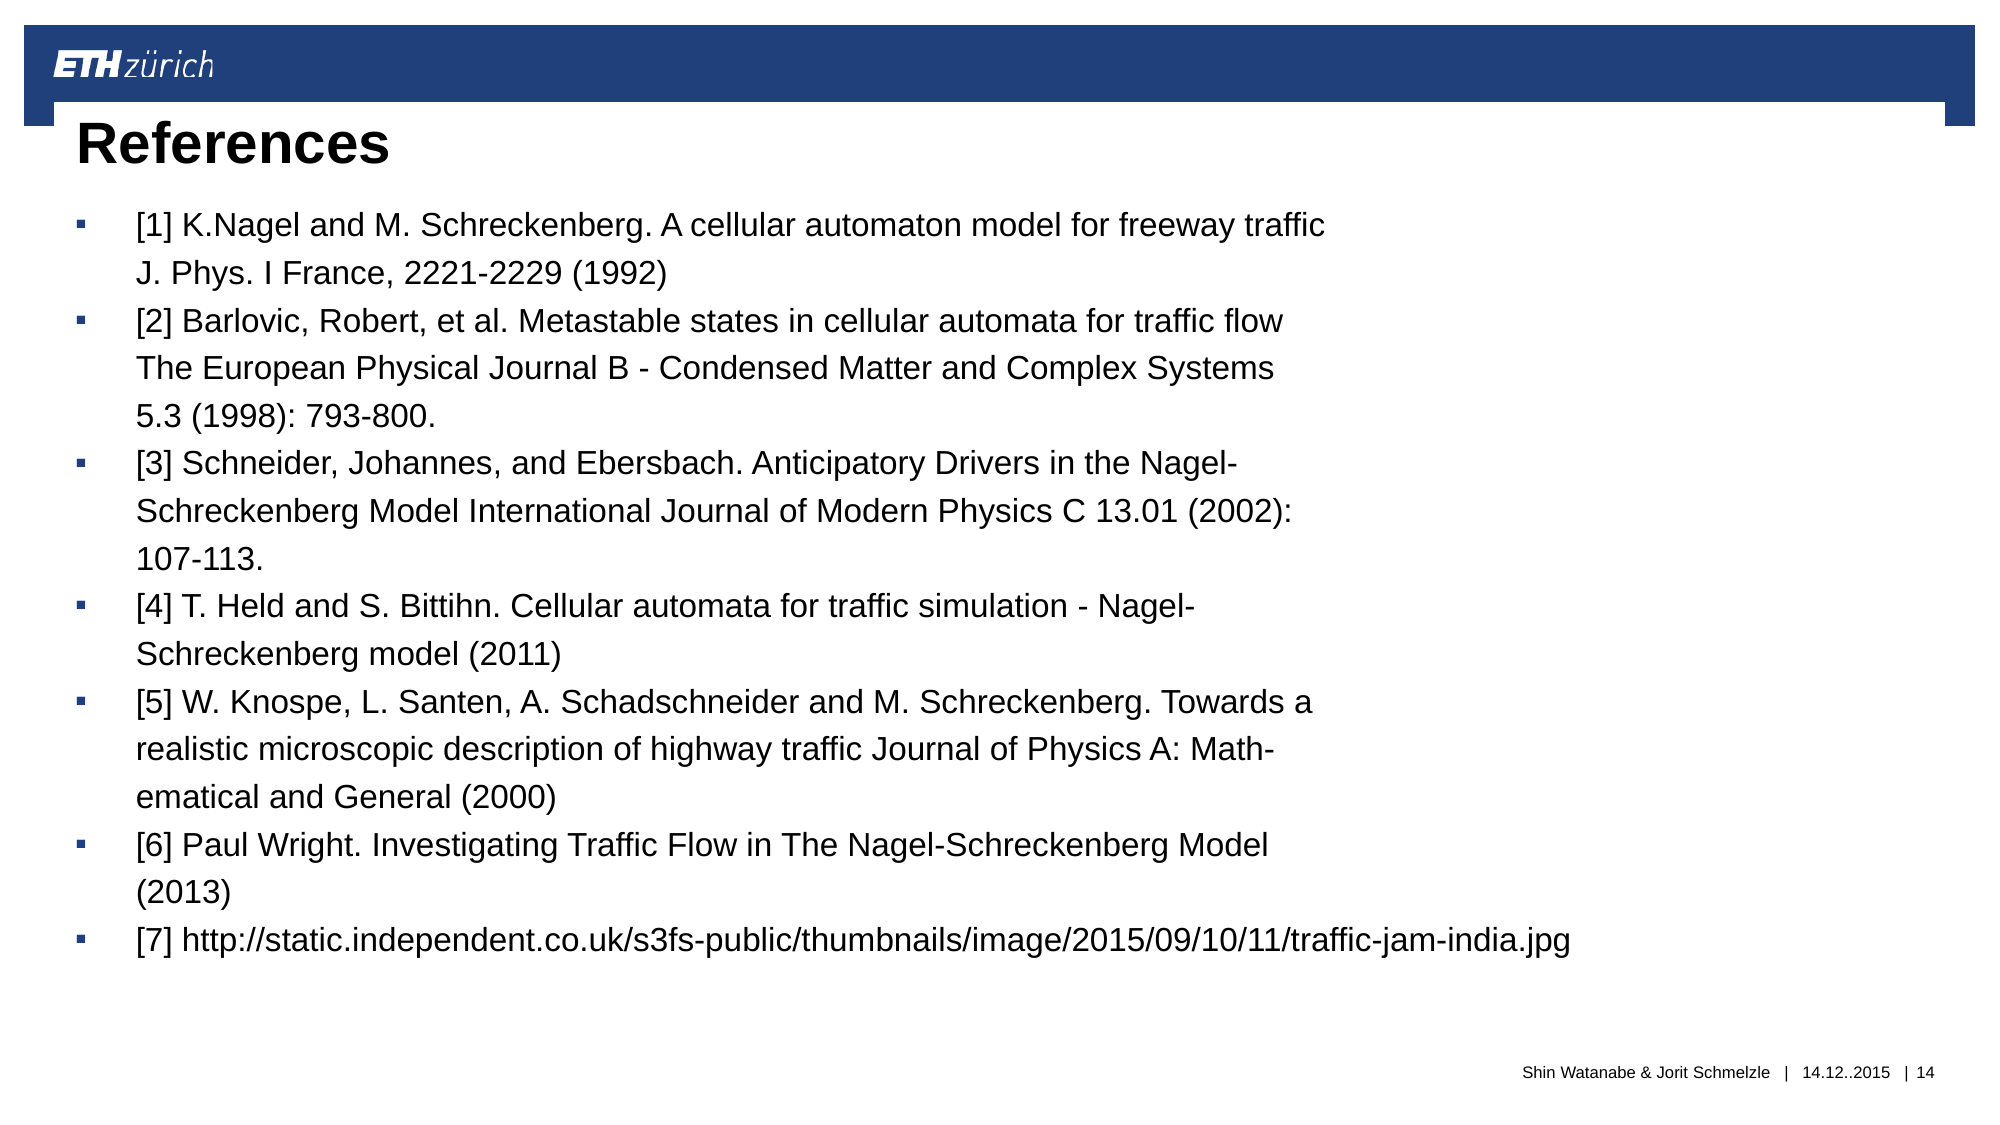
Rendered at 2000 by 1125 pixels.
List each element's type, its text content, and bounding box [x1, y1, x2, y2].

title References [53, 101, 1945, 206]
list [1] K.Nagel and M. Schreckenberg. A cellular automaton model for freeway traffic J. Phys. I France, 2221-2229 (1992) [2] Barlovic, Robert, et al. Metastable states in cellular automata for traffic flow The European Physical Journal B - Condensed Matter and Complex Systems 5.3 (1998): 793-800. [3] Schneider, Johannes, and Ebersbach. Anticipatory Drivers in the Nagel- Schreckenberg Model International Journal of Modern Physics C 13.01 (2002): 107-113. [4] T. Held and S. Bittihn. Cellular automata for traffic simulation - Nagel- Schreckenberg model (2011) [5] W. Knospe, L. Santen, A. Schadschneider and M. Schreckenberg. Towards a realistic microscopic description of highway traffic Journal of Physics A: Math- ematical and General (2000) [6] Paul Wright. Investigating Traffic Flow in The Nagel-Schreckenberg Model (2013) [7] http://static.independent.co.uk/s3fs-public/thumbnails/image/2015/09/10/11/traffic-jam-india.jpg [53, 206, 1973, 1075]
